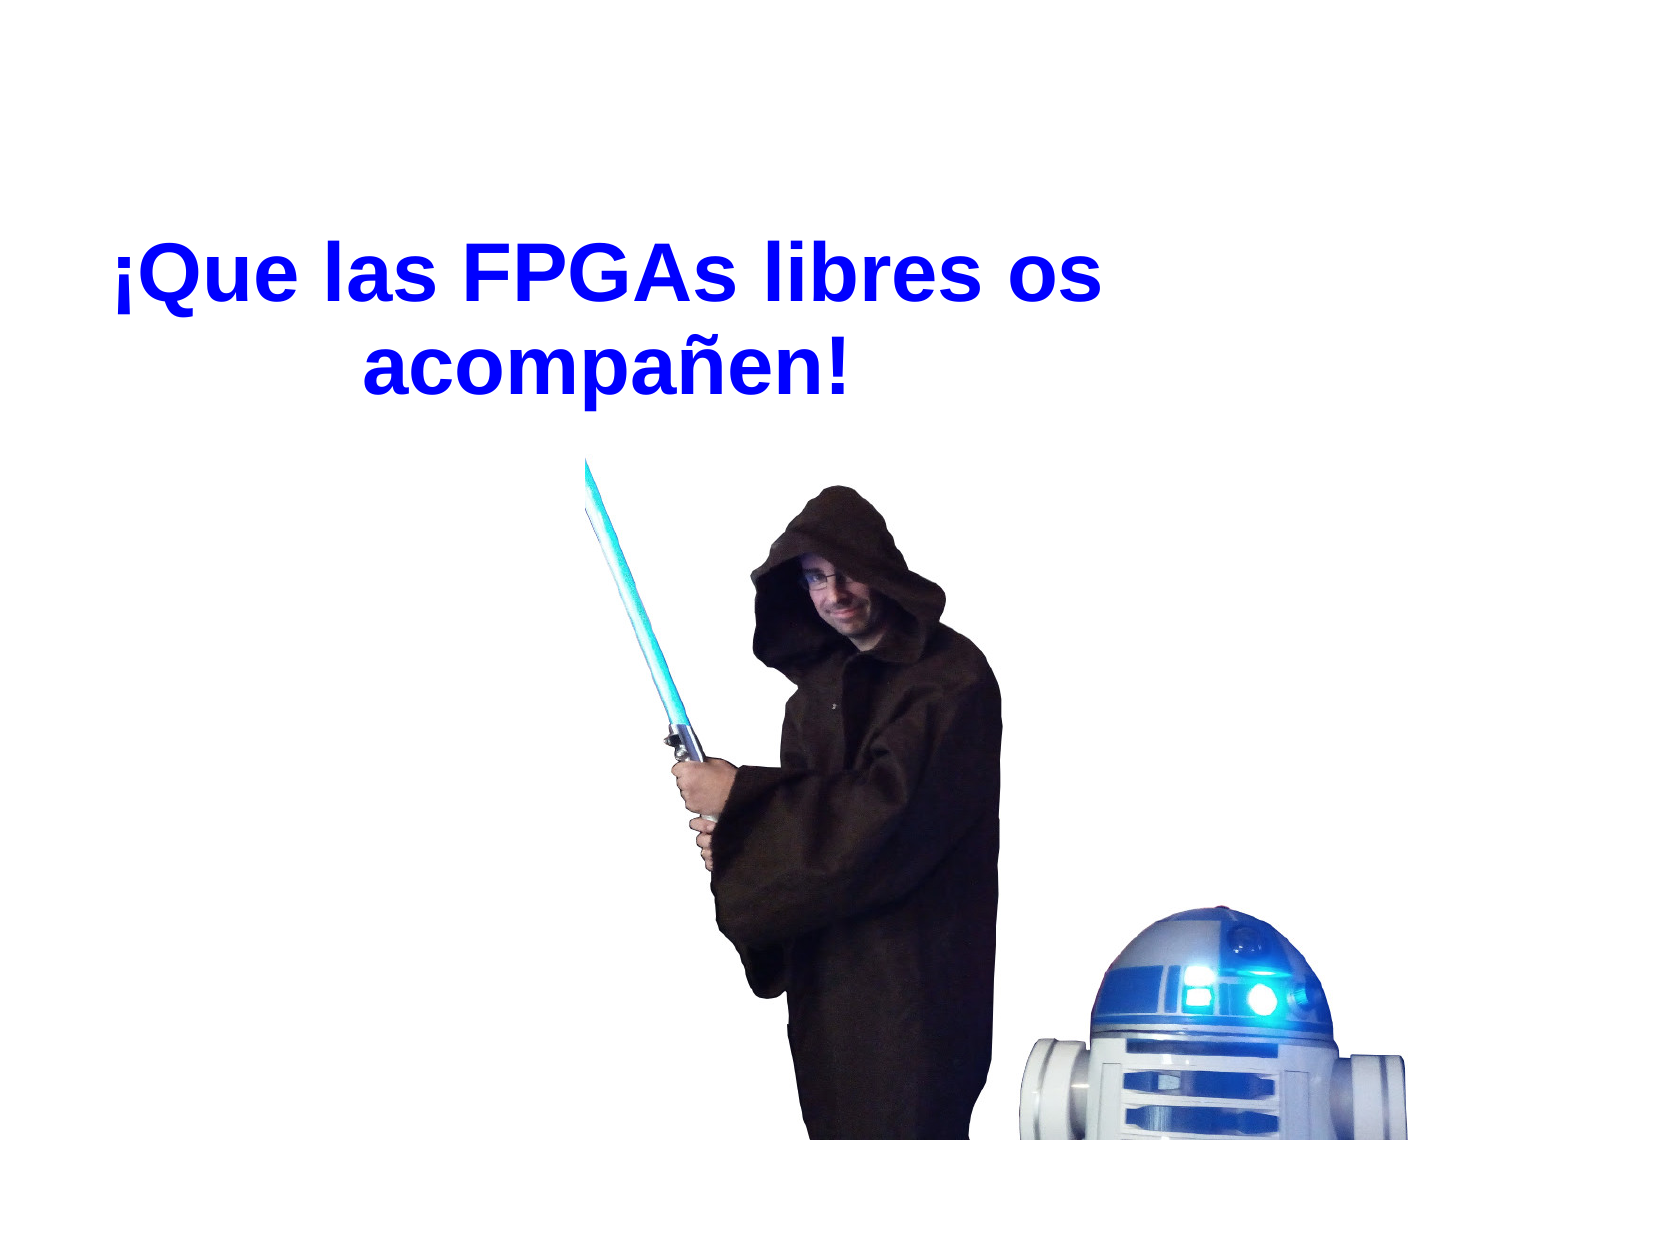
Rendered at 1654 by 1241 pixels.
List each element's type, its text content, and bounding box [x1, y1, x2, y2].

text_box ¡Que las FPGAs libres os acompañen! [90, 219, 1126, 421]
picture [585, 431, 1439, 1141]
